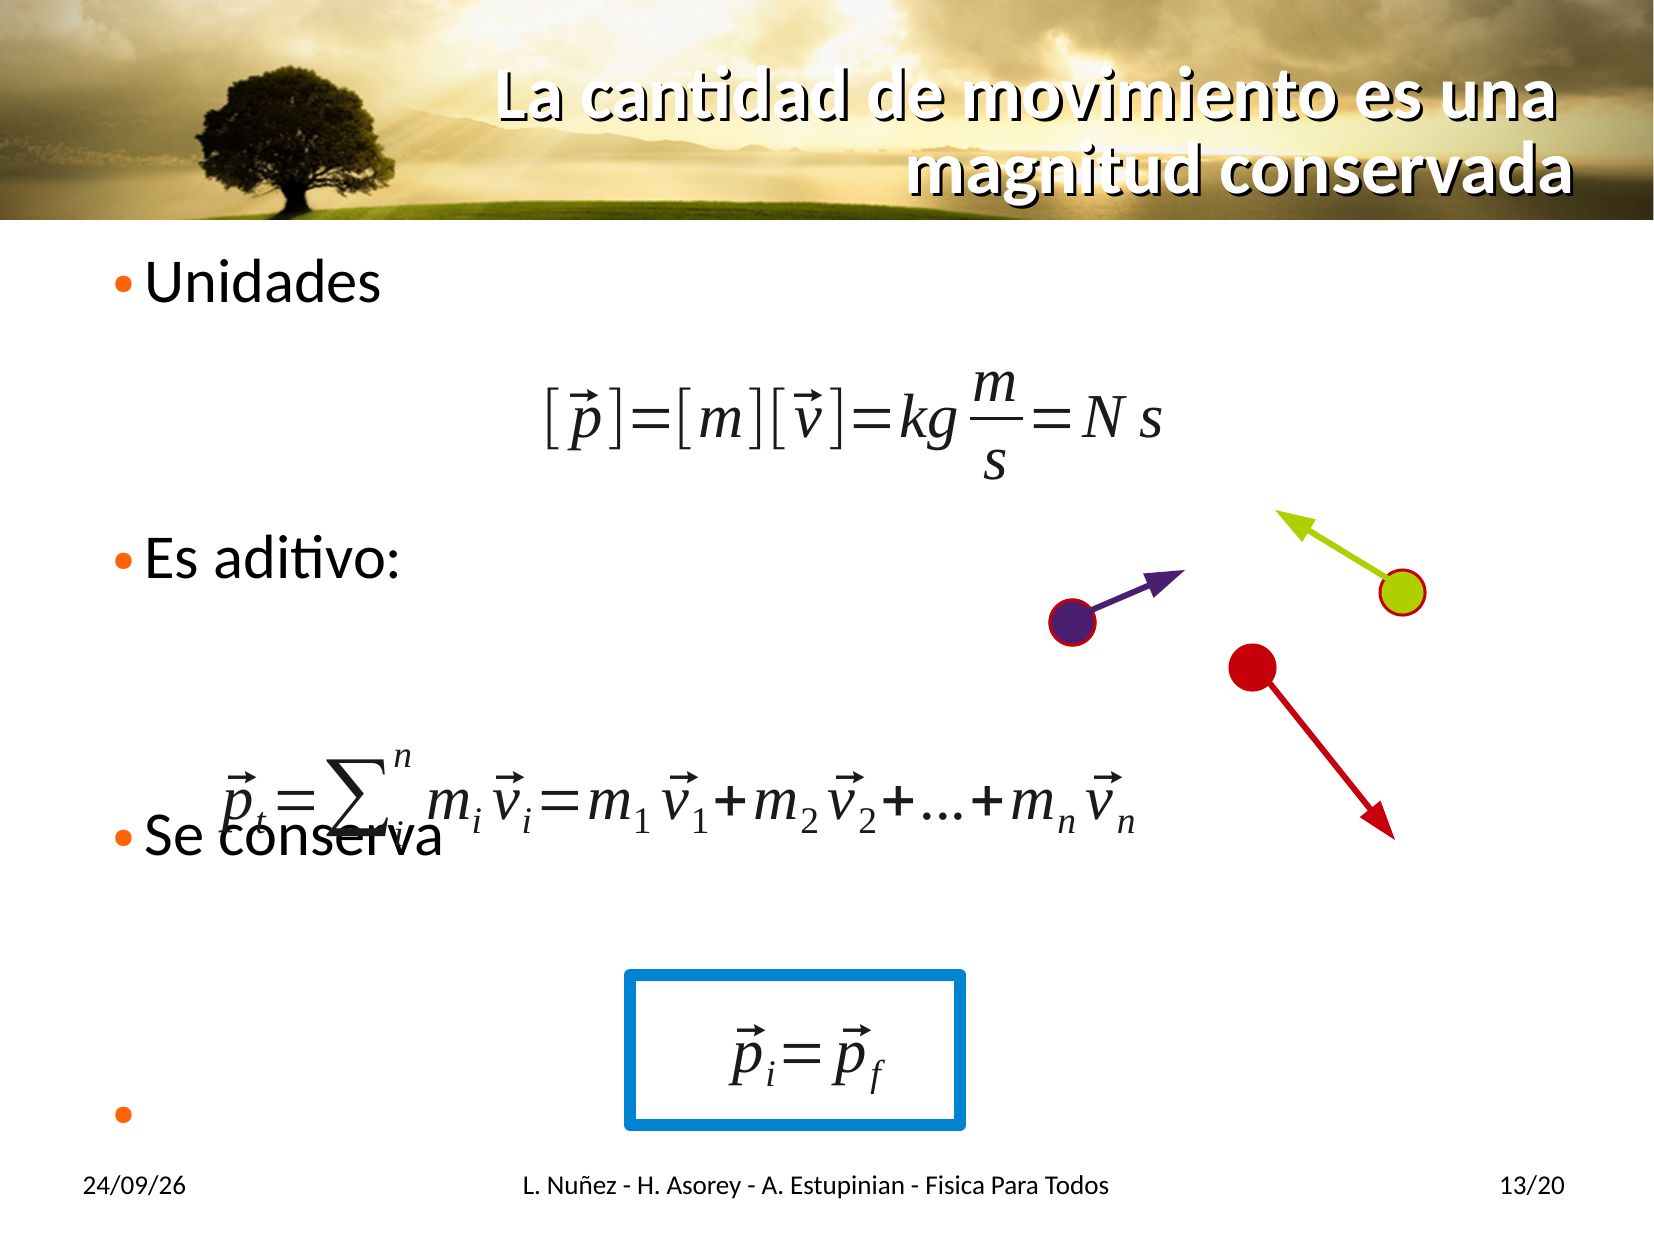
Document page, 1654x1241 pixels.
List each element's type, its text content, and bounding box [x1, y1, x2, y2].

chart [720, 1016, 894, 1096]
text_box [1380, 570, 1426, 616]
list Unidades Es aditivo: Se conserva [82, 255, 1571, 1156]
chart [537, 345, 1171, 493]
text_box [1049, 599, 1096, 646]
chart [210, 735, 1142, 854]
picture [0, 0, 1654, 220]
title La cantidad de movimiento es una magnitud conservada [86, 45, 1576, 230]
text_box [1230, 645, 1276, 691]
